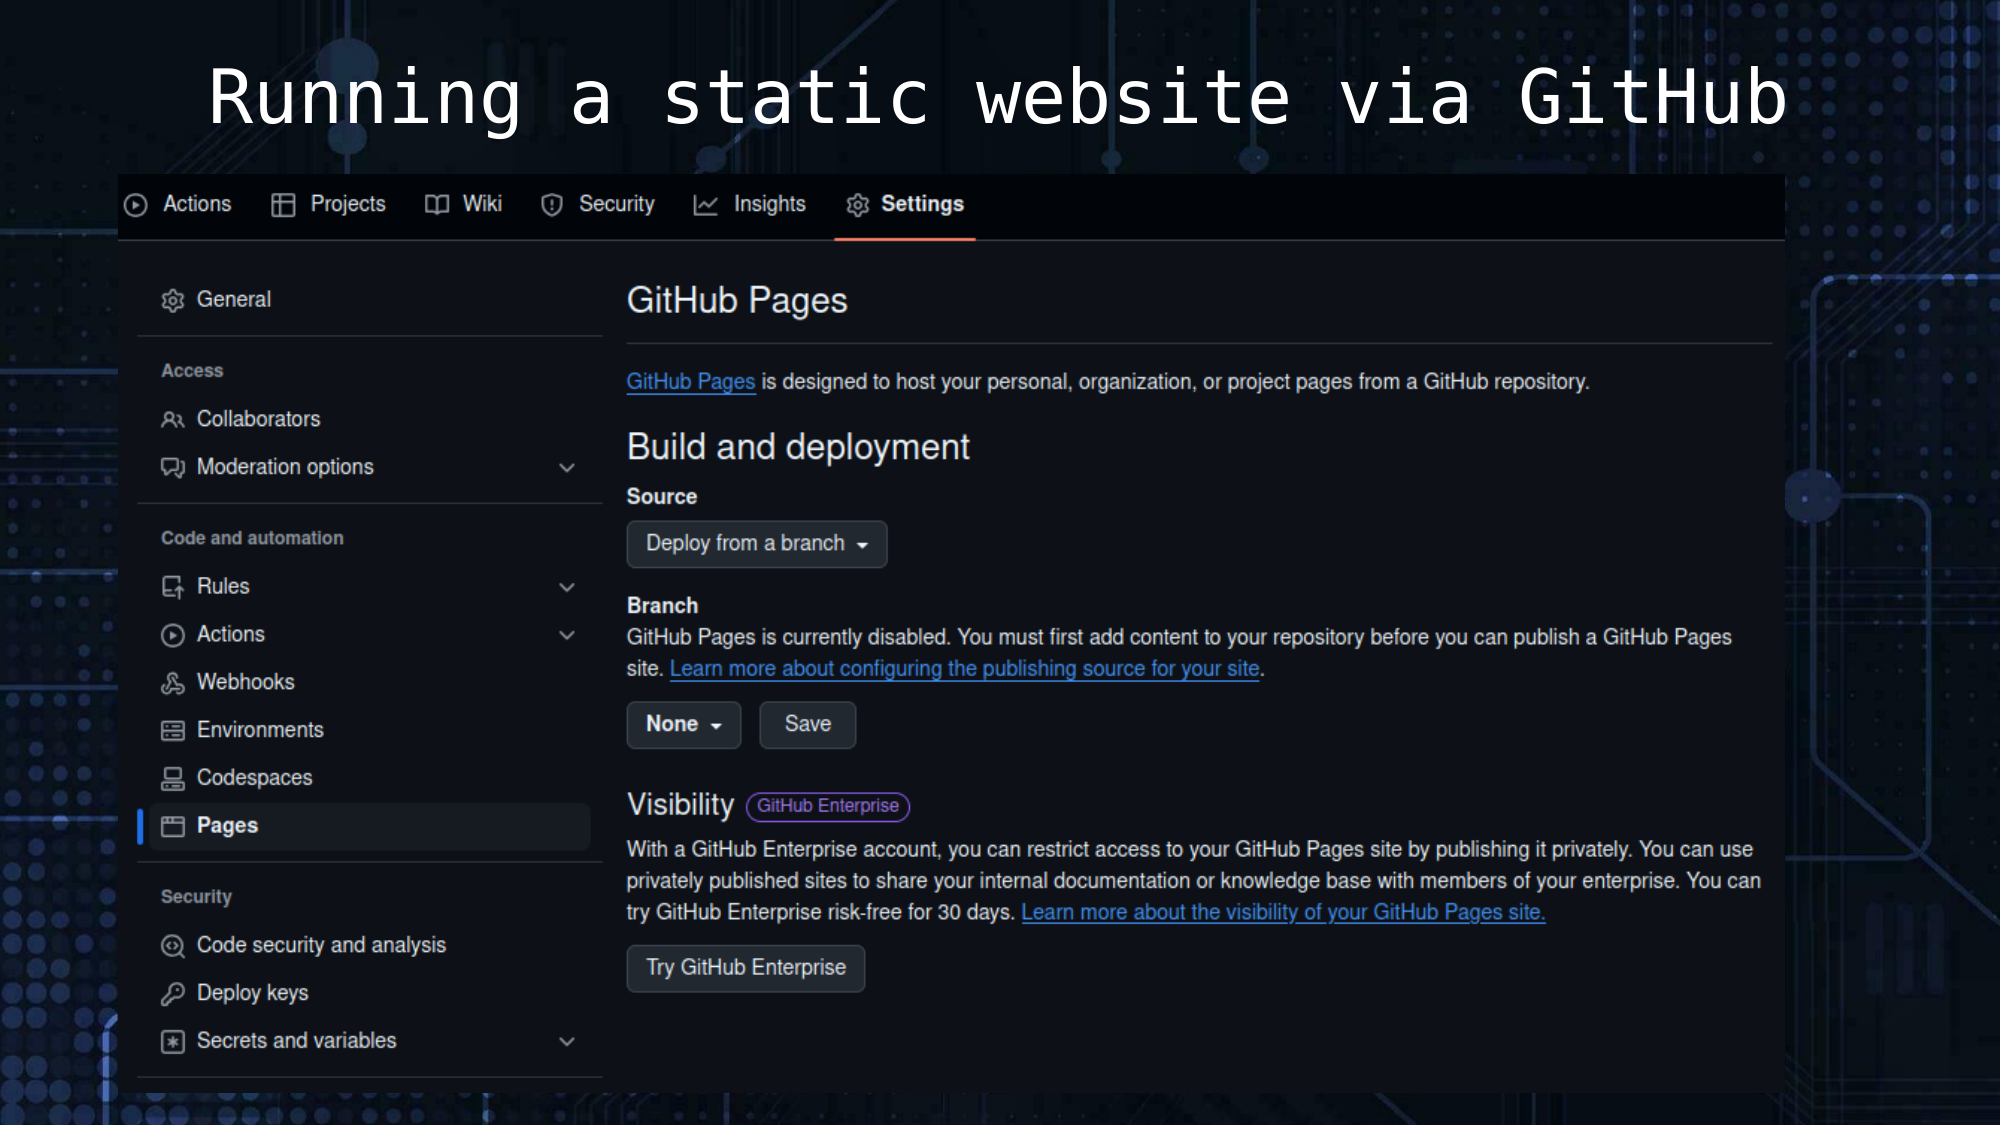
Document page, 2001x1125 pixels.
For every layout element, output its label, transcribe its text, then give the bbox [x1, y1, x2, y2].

picture [0, 0, 2000, 1125]
title Running a static website via GitHub [137, 0, 1863, 207]
